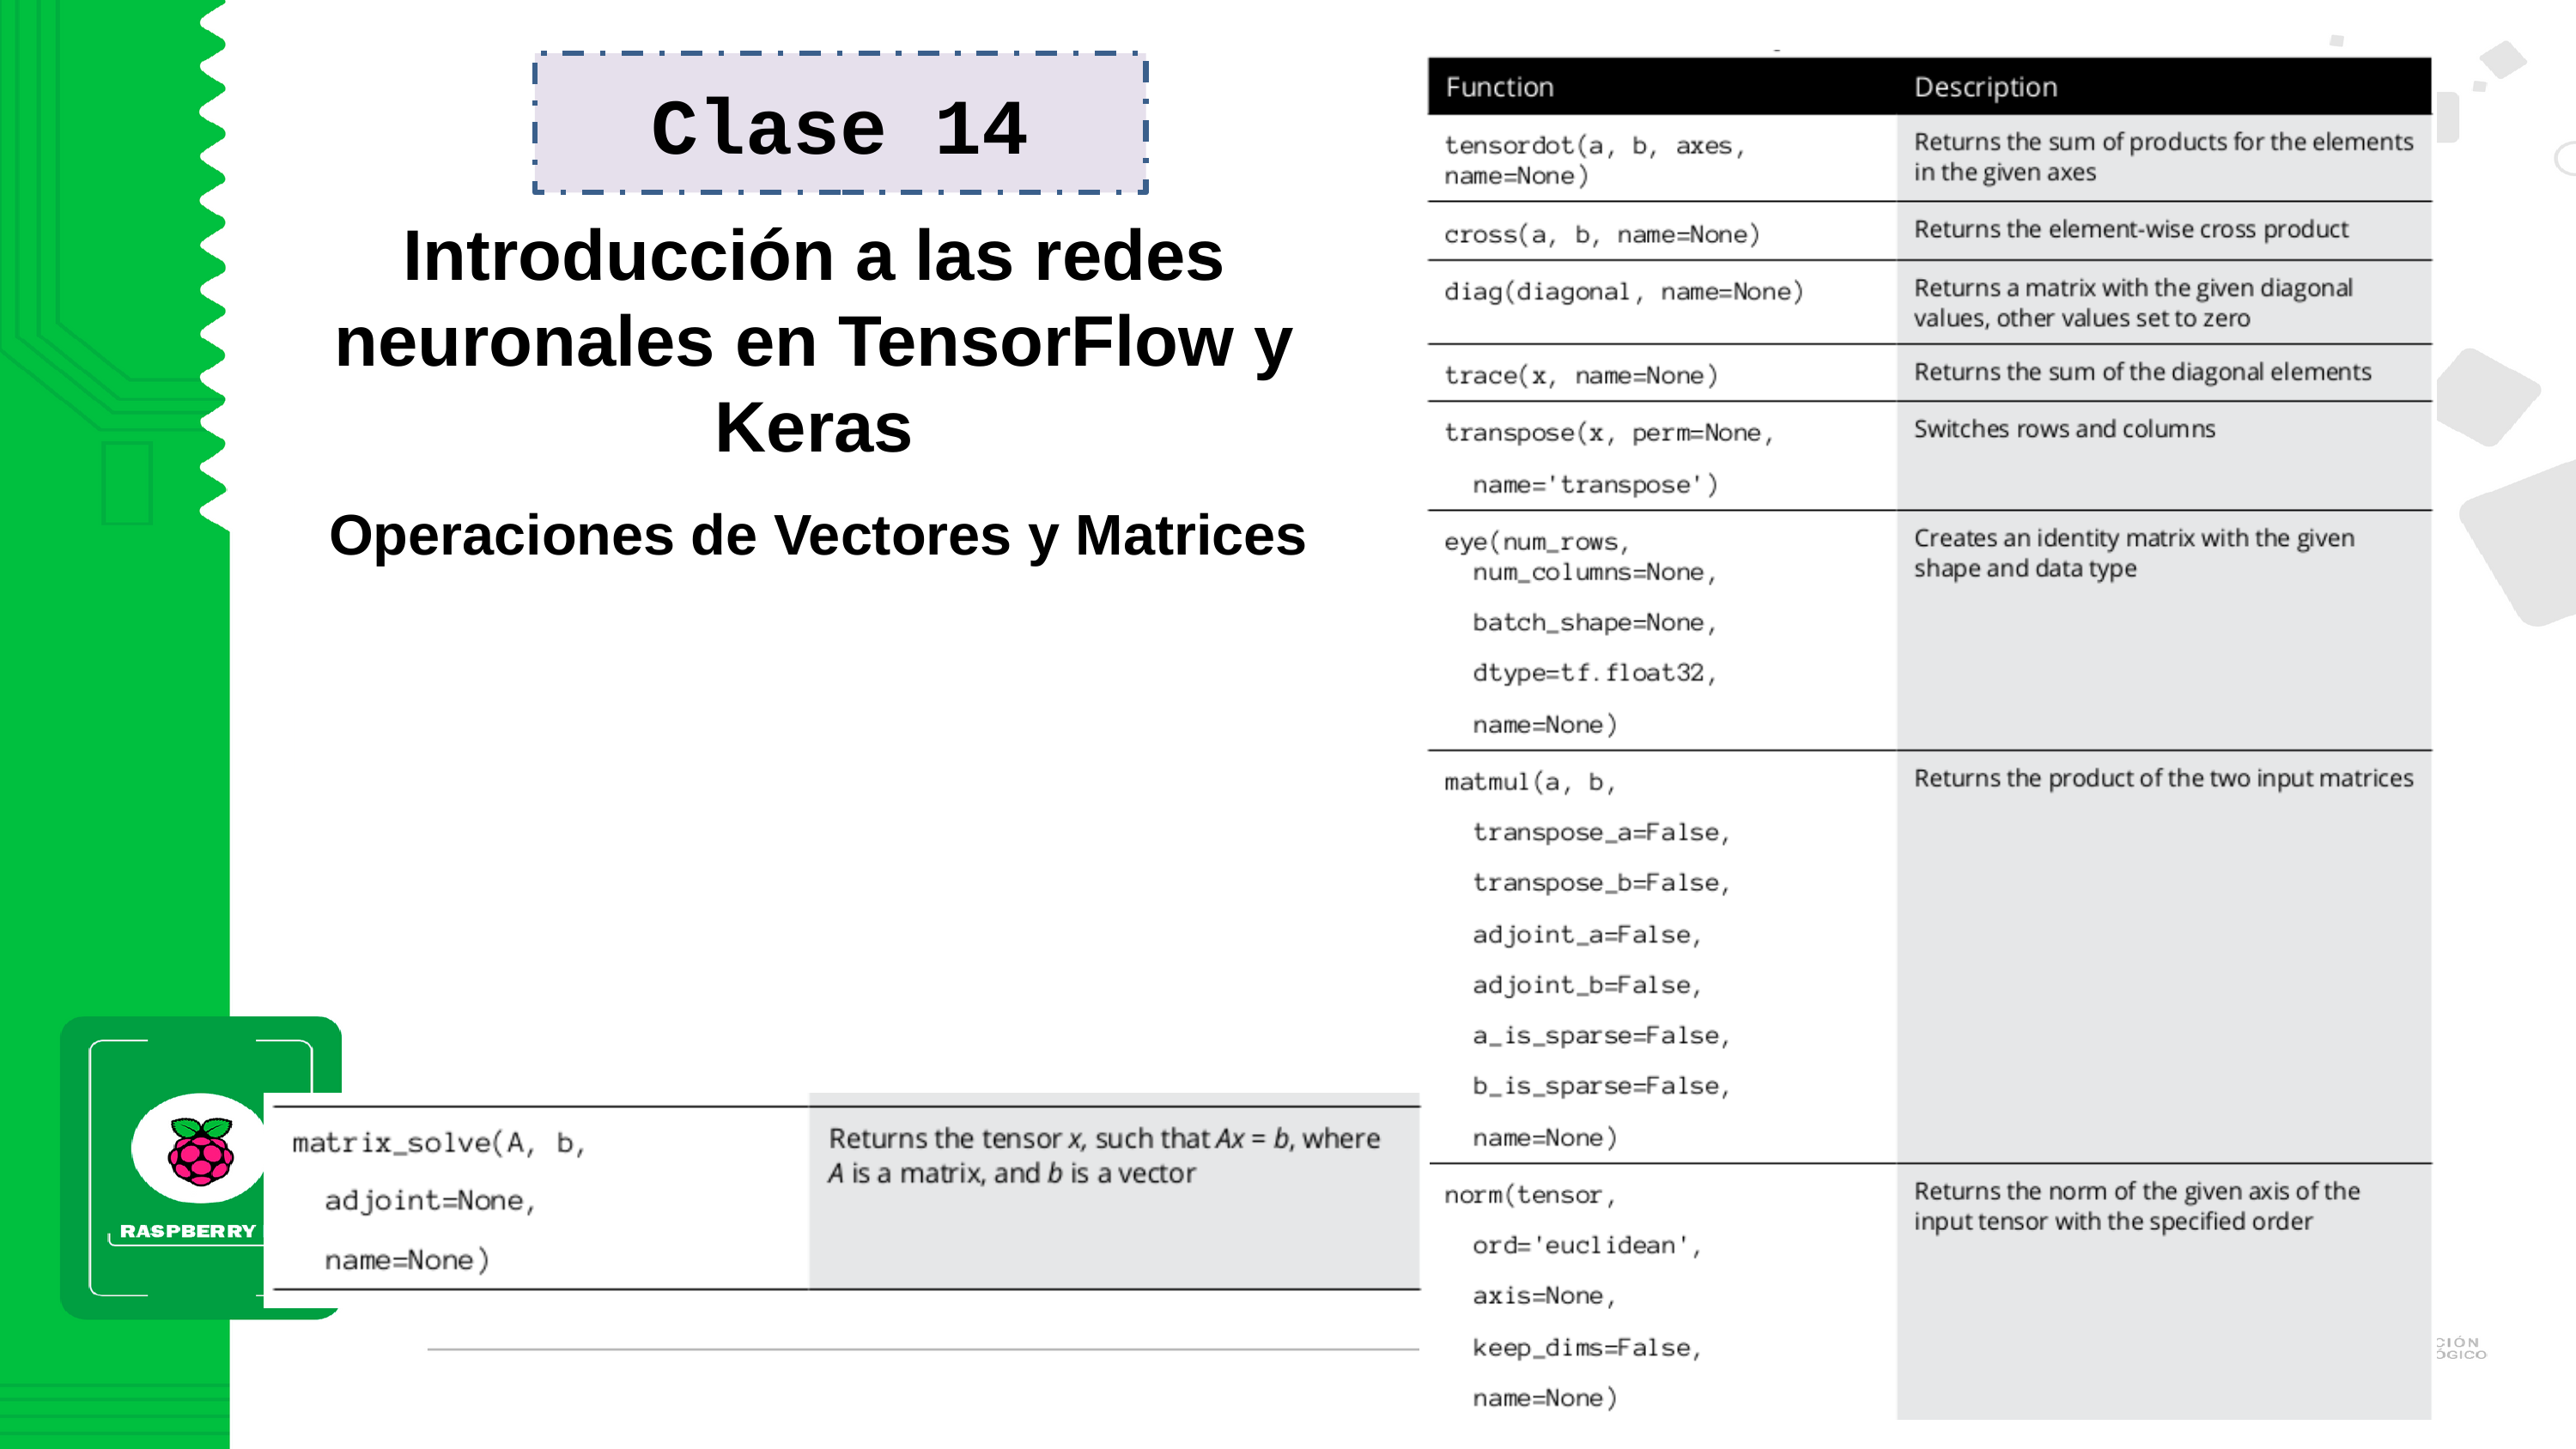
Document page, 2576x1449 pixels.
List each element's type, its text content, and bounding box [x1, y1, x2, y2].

text_box Operaciones de Vectores y Matrices [294, 496, 1359, 773]
picture [0, 0, 2576, 1449]
text_box Clase 14 [534, 53, 1146, 193]
text_box Introducción a las redes neuronales en TensorFlow y Keras [300, 203, 1329, 355]
